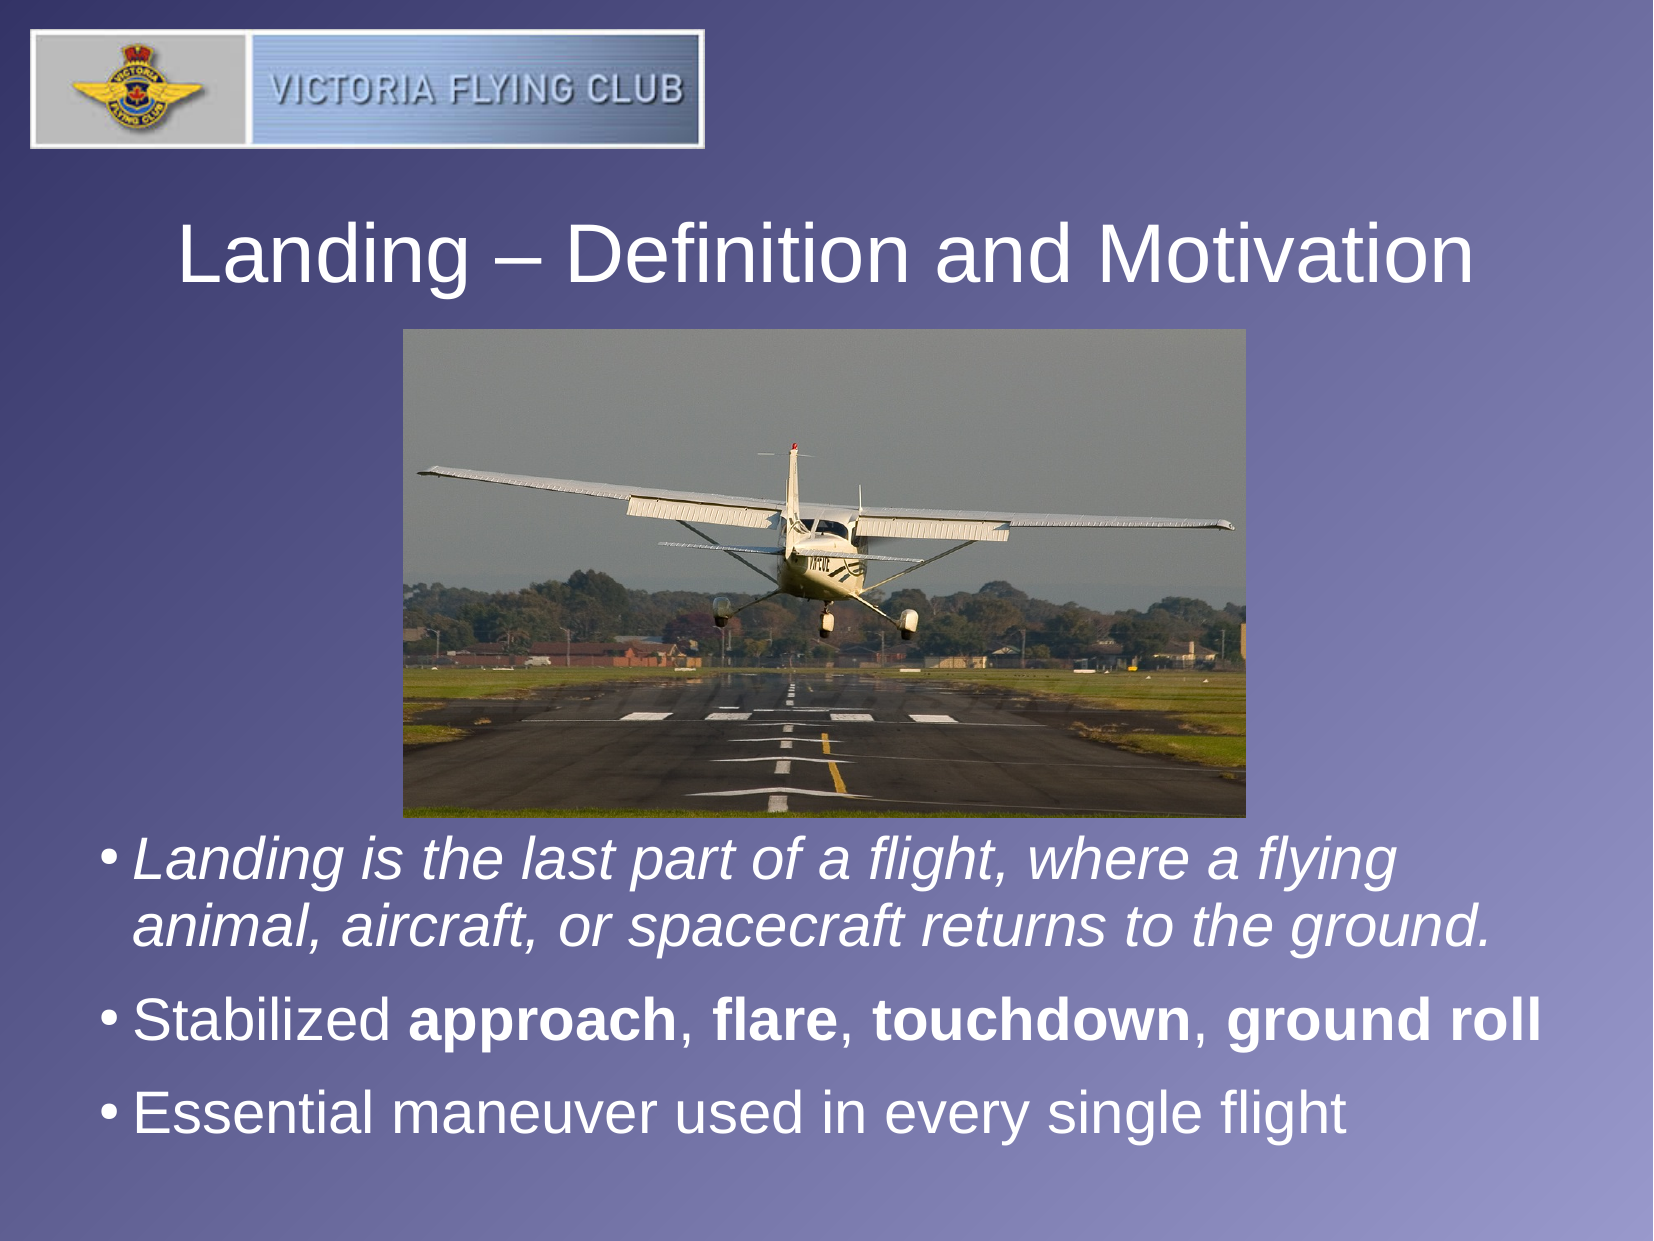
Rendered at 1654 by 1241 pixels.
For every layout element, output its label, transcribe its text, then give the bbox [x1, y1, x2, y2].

picture [403, 329, 1246, 818]
picture [30, 29, 705, 149]
title Landing – Definition and Motivation [82, 150, 1571, 358]
list Landing is the last part of a flight, where a flying animal, aircraft, or spacecraft returns to the ground. Stabilized approach, flare, touchdown, ground roll Essential maneuver used in every single flight [82, 825, 1571, 1201]
